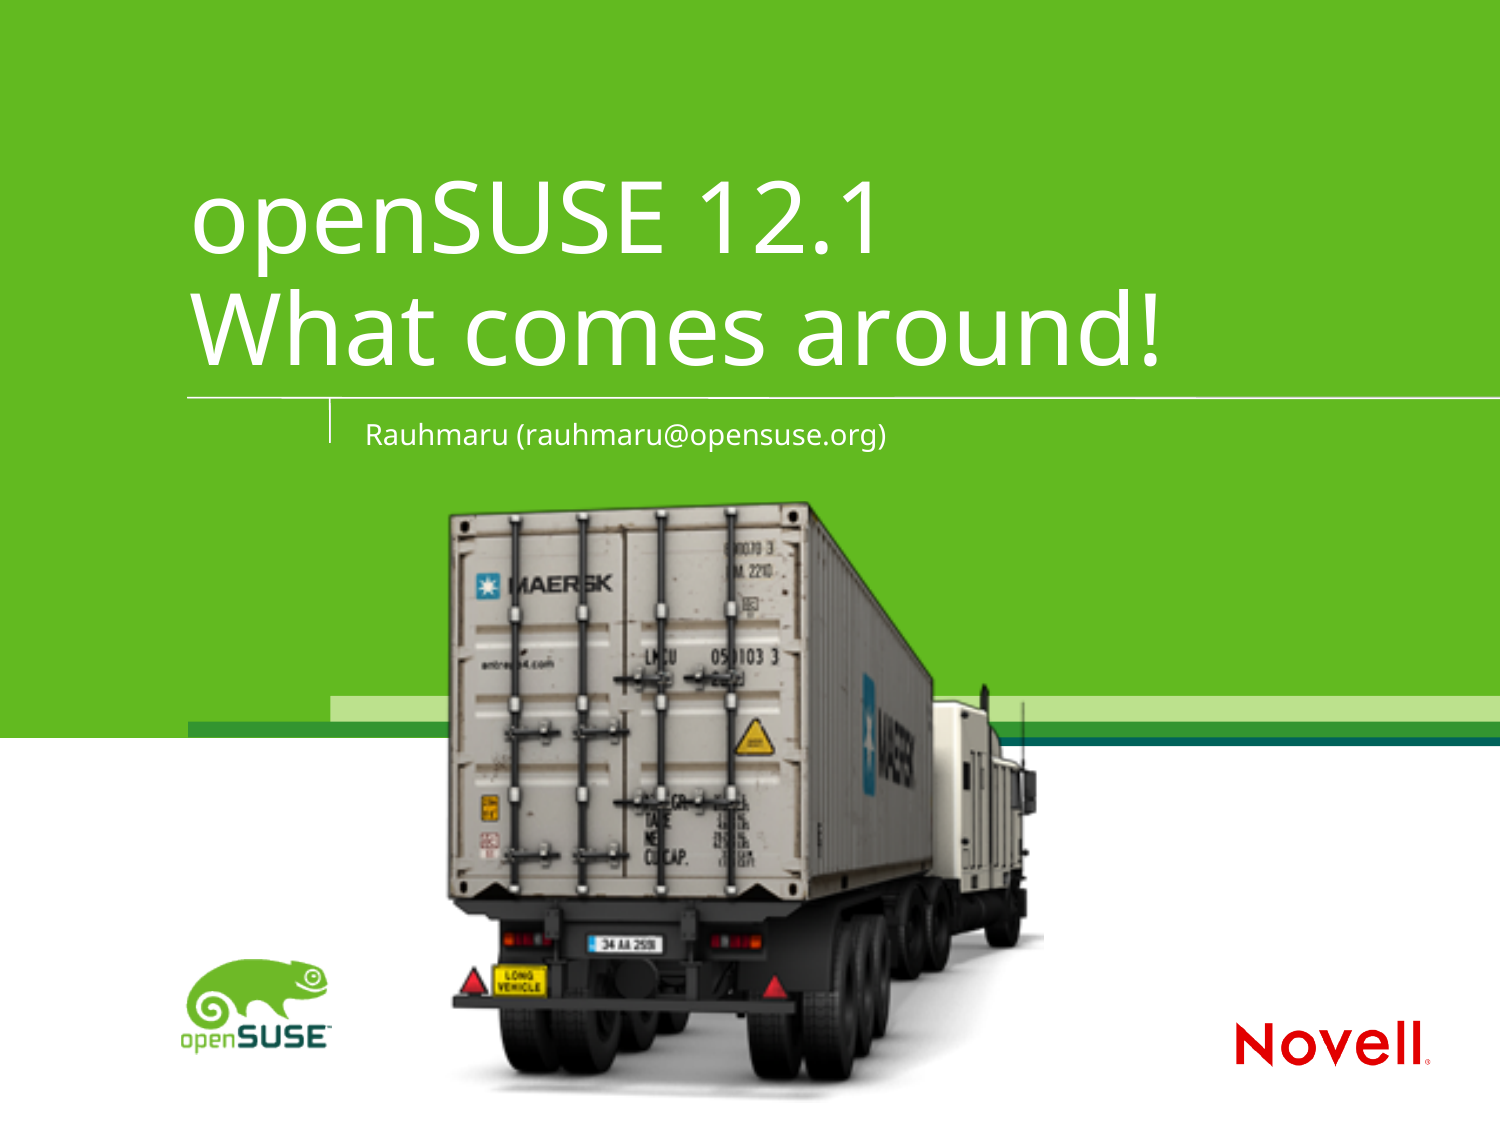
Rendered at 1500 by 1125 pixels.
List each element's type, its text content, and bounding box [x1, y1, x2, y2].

title openSUSE 12.1 What comes around! [174, 133, 1388, 388]
text_box Rauhmaru (rauhmaru@opensuse.org) [350, 414, 1150, 525]
picture [181, 959, 332, 1055]
picture [1227, 1013, 1438, 1074]
picture [442, 501, 1044, 1103]
